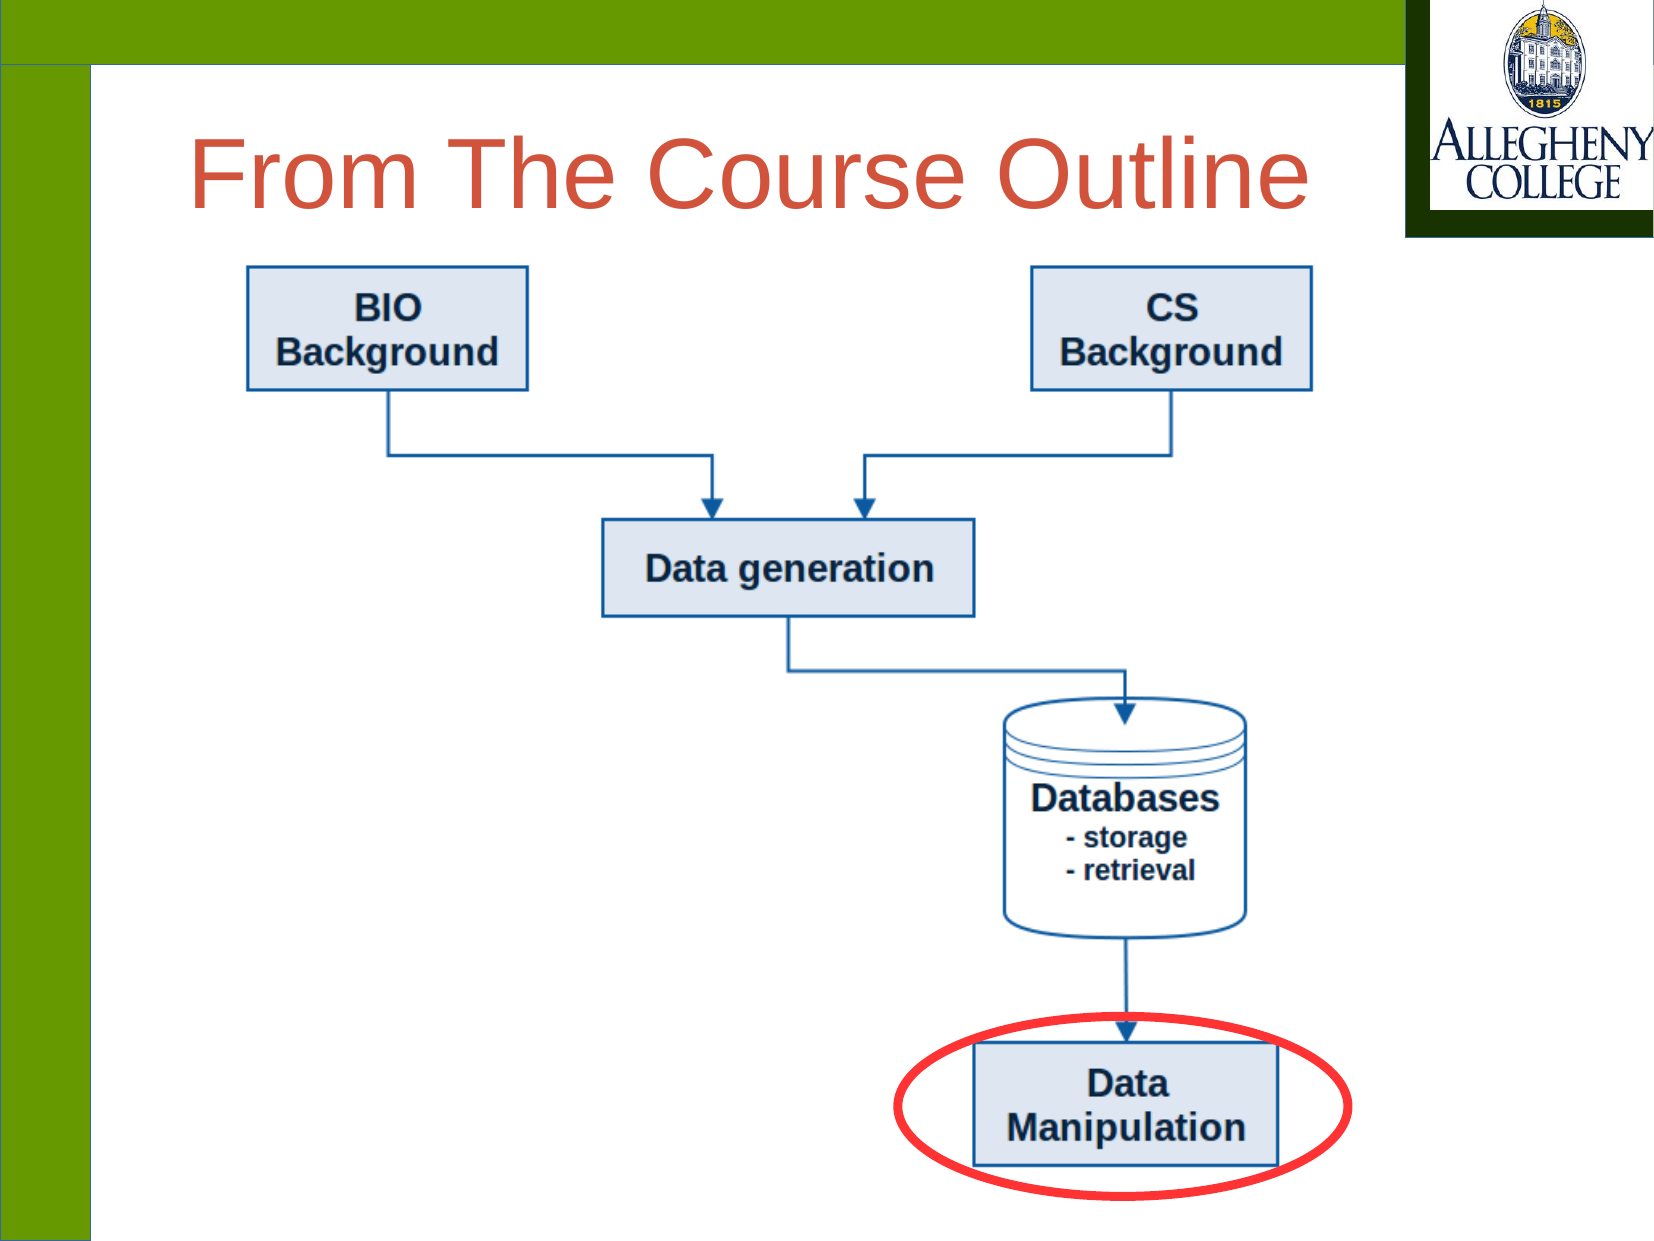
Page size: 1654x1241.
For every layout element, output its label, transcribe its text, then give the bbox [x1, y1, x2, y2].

picture [232, 250, 1392, 1210]
text_box From The Course Outline [75, 87, 1425, 250]
text_box [0, 0, 1654, 1241]
picture [1430, 0, 1654, 210]
